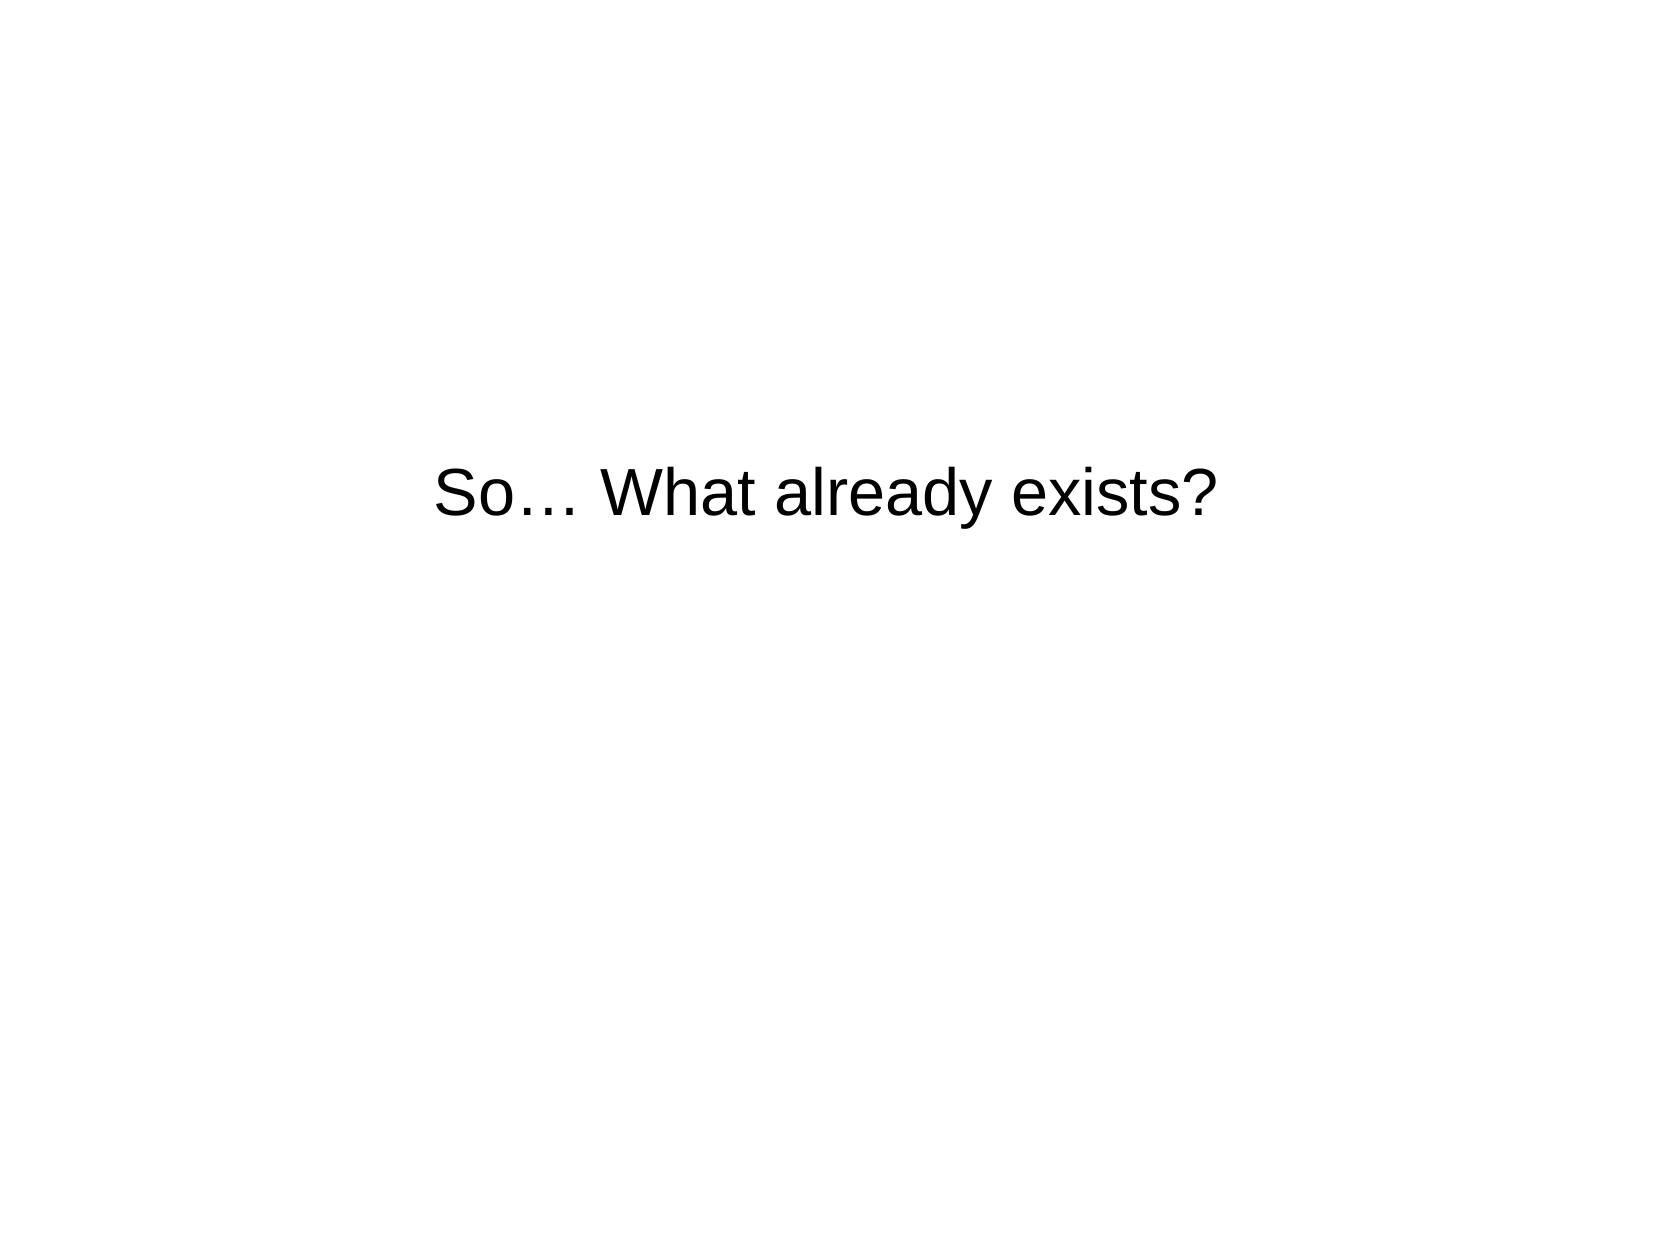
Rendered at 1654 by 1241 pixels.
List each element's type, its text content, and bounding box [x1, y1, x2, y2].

subtitle So… What already exists? [82, 49, 1571, 1010]
